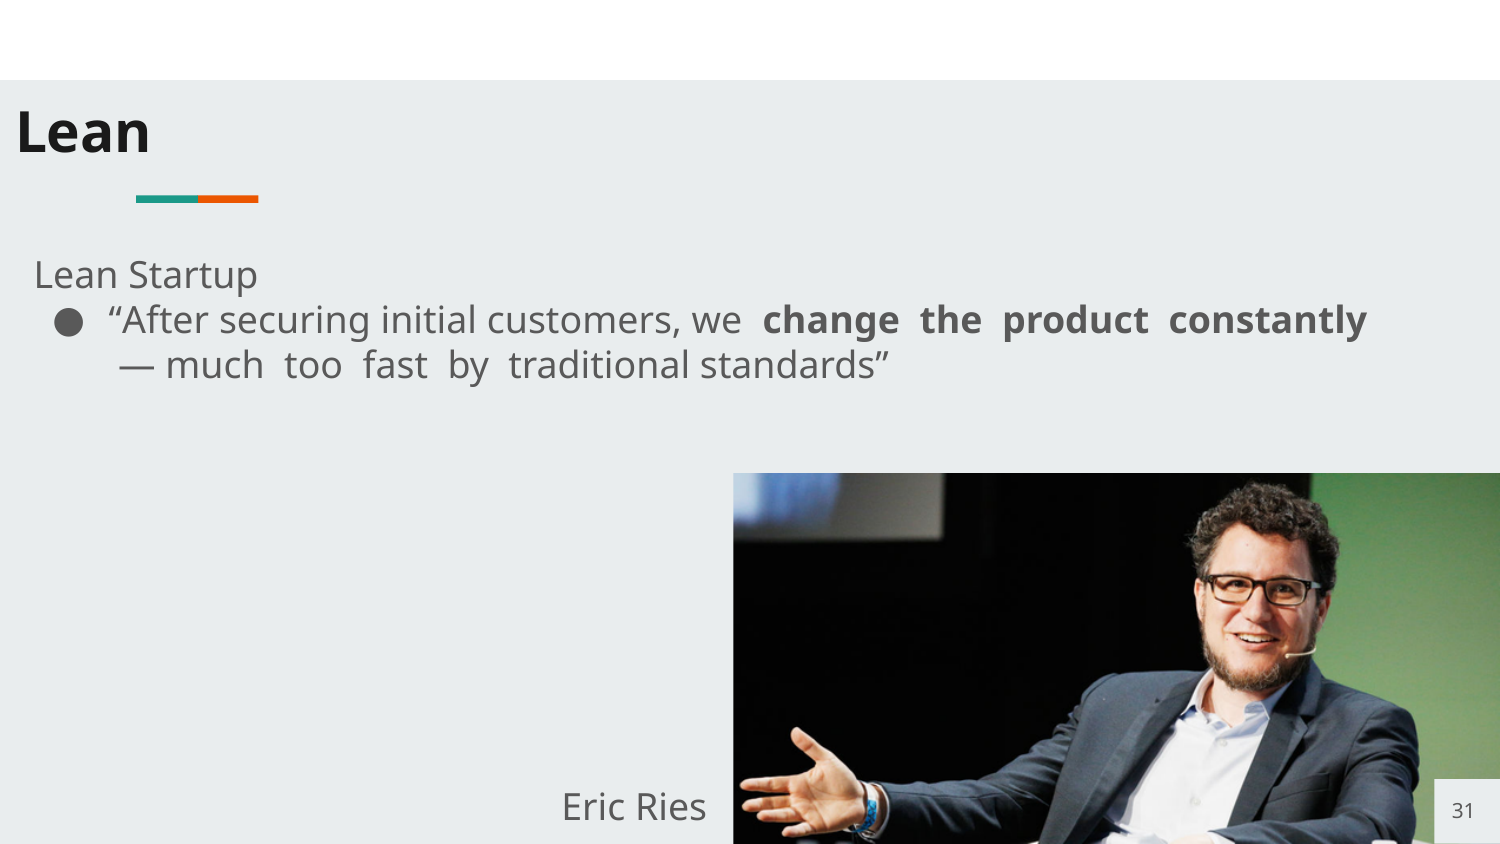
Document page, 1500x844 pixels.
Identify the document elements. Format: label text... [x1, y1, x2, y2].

text_box Eric Ries [546, 767, 734, 844]
slide_number <number> [1400, 779, 1491, 844]
text_box [1491, 779, 1500, 844]
subtitle Lean Startup “After securing initial customers, we change the product constantly — much too fast by traditional standards” [18, 235, 1466, 787]
picture [733, 473, 1500, 844]
title Lean [0, 80, 1101, 181]
